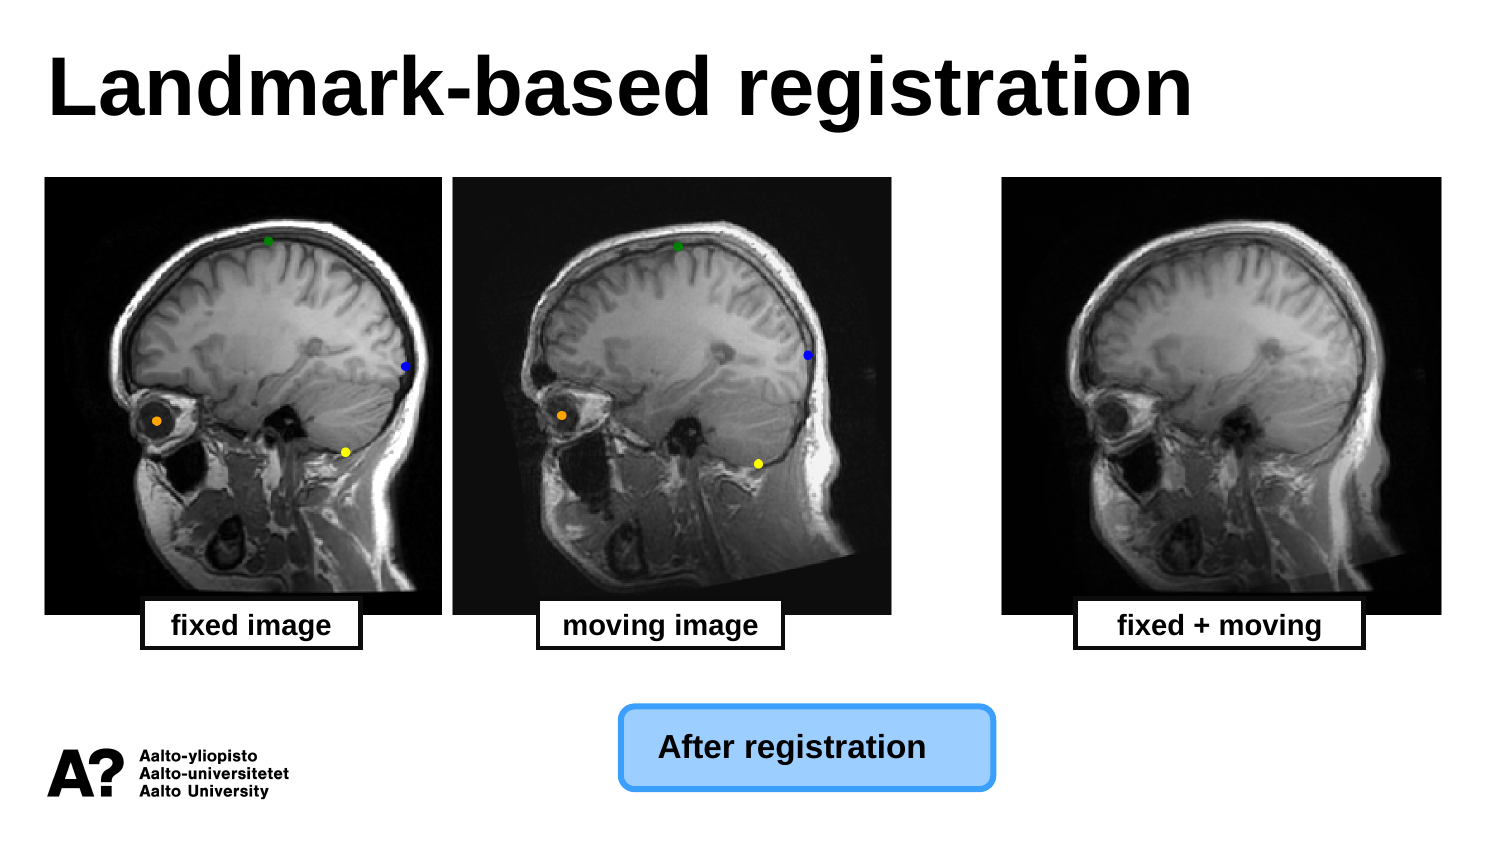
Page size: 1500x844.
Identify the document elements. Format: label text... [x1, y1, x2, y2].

picture [34, 167, 900, 625]
picture [0, 702, 337, 844]
text_box moving image [537, 598, 784, 649]
text_box fixed image [142, 598, 361, 649]
picture [991, 167, 1450, 625]
text_box fixed + moving [1075, 598, 1364, 649]
list Landmark-based registration [47, 32, 1442, 197]
text_box [620, 706, 994, 790]
text_box After registration [629, 729, 1004, 782]
